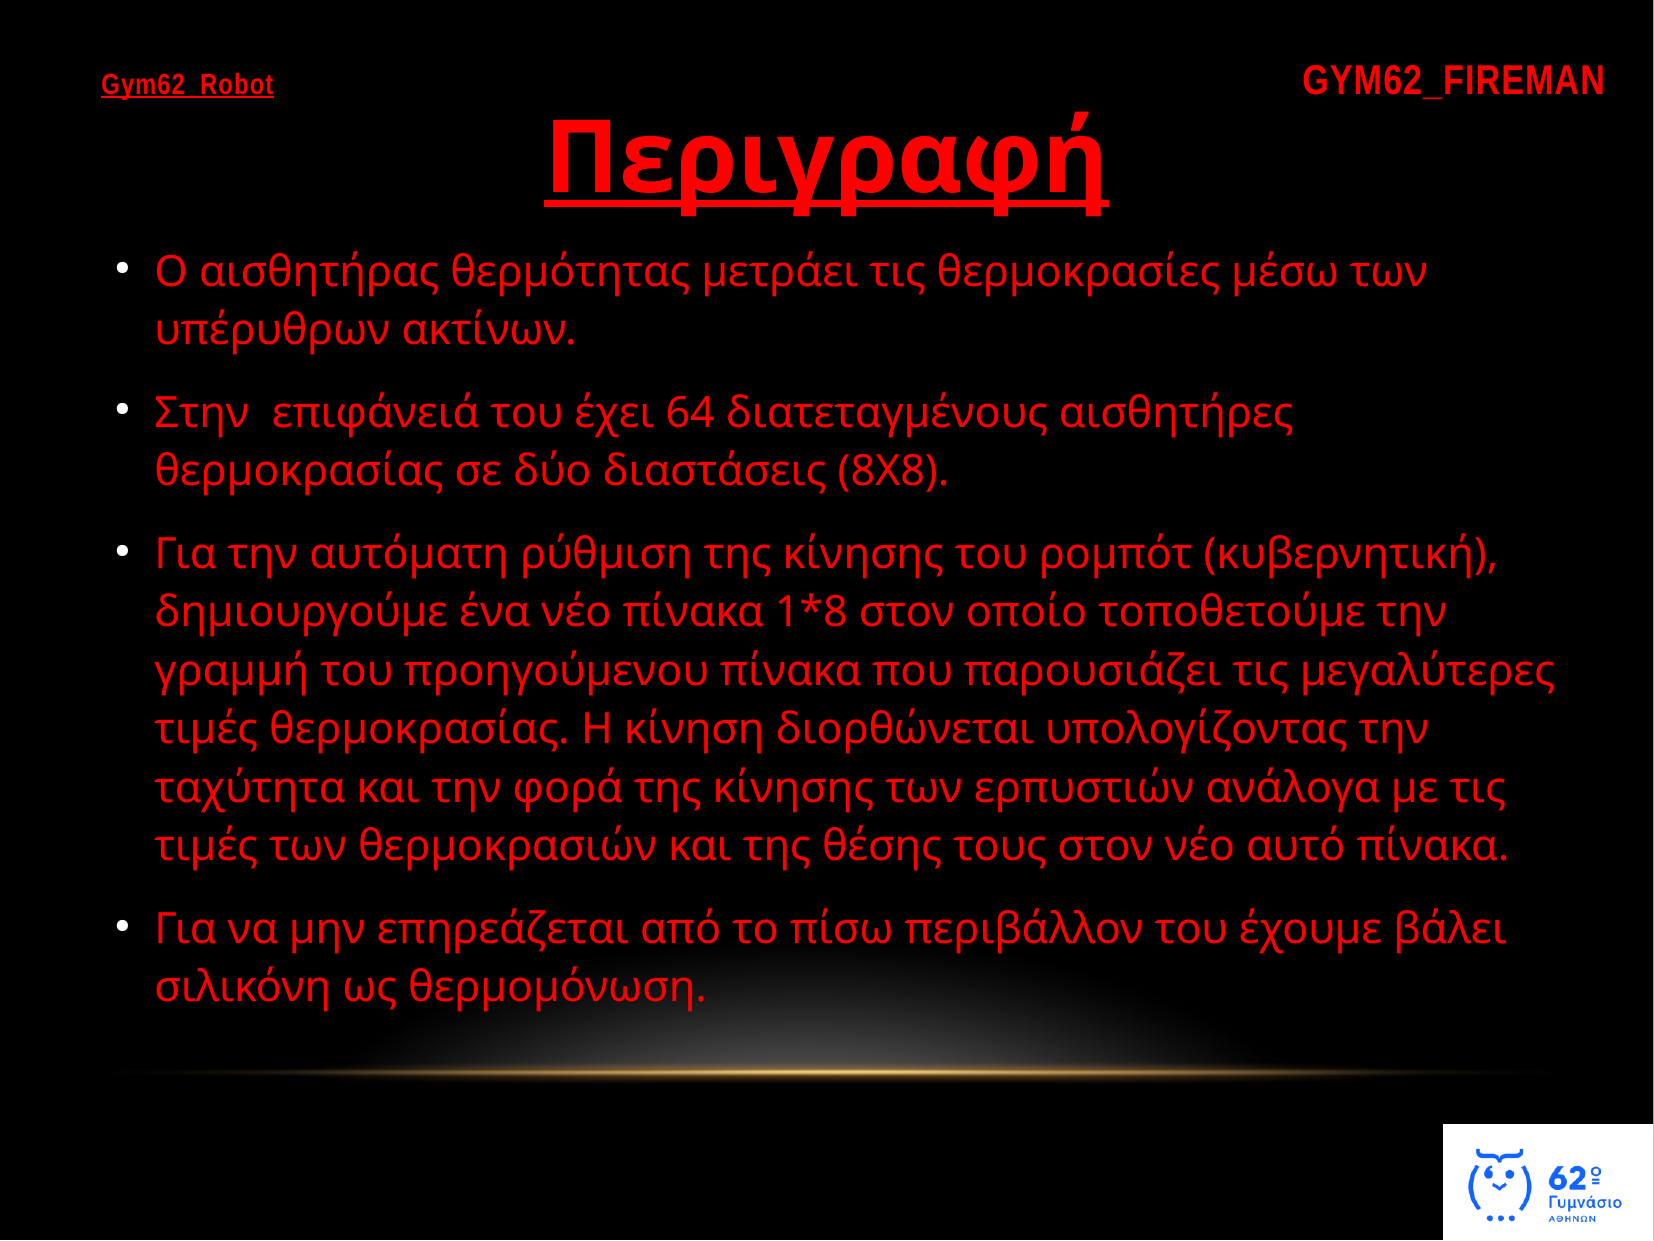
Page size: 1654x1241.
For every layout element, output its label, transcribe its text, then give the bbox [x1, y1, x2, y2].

picture [0, 0, 1654, 1241]
text_box Gym62_FireMan [1260, 20, 1647, 111]
title Περιγραφή [82, 49, 1571, 257]
text_box Gym62_Robot [75, 60, 301, 142]
list Ο αισθητήρας θερμότητας μετράει τις θερμοκρασίες μέσω των υπέρυθρων ακτίνων. Στην επιφάνειά του έχει 64 διατεταγμένους αισθητήρες θερμοκρασίας σε δύο διαστάσεις (8Χ8). Για την αυτόματη ρύθμιση της κίνησης του ρομπότ (κυβερνητική), δημιουργούμε ένα νέο πίνακα 1*8 στον οποίο τοποθετούμε την γραμμή του προηγούμενου πίνακα που παρουσιάζει τις μεγαλύτερες τιμές θερμοκρασίας. Η κίνηση διορθώνεται υπολογίζοντας την ταχύτητα και την φορά της κίνησης των ερπυστιών ανάλογα με τις τιμές των θερμοκρασιών και της θέσης τους στον νέο αυτό πίνακα. Για να μην επηρεάζεται από το πίσω περιβάλλον του έχουμε βάλει σιλικόνη ως θερμομόνωση. [101, 240, 1591, 1066]
